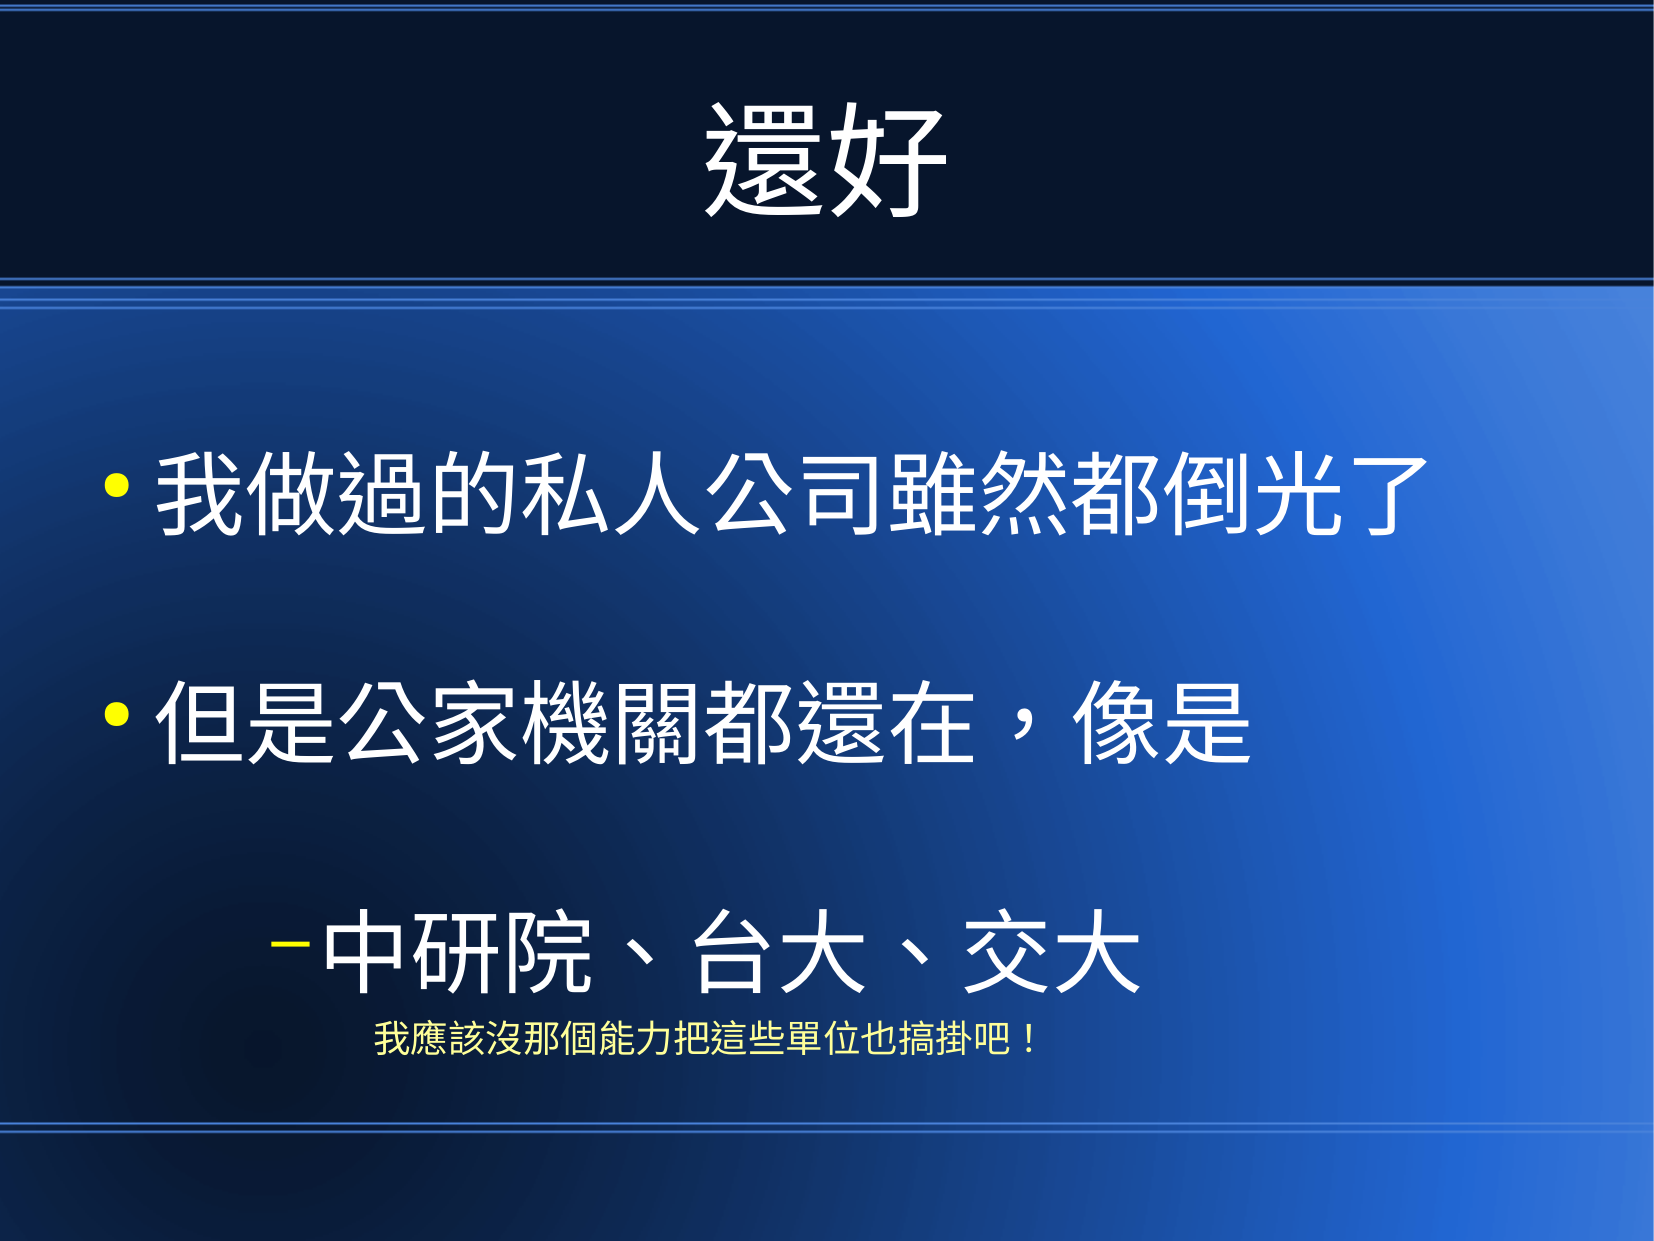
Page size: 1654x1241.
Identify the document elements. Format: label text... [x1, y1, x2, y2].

title 還好 [82, 49, 1571, 257]
list 我做過的私人公司雖然都倒光了 但是公家機關都還在，像是 中研院、台大、交大 [82, 355, 1571, 1241]
picture [0, 0, 1654, 1241]
text_box 我應該沒那個能力把這些單位也搞掛吧！ [358, 1001, 1063, 1063]
